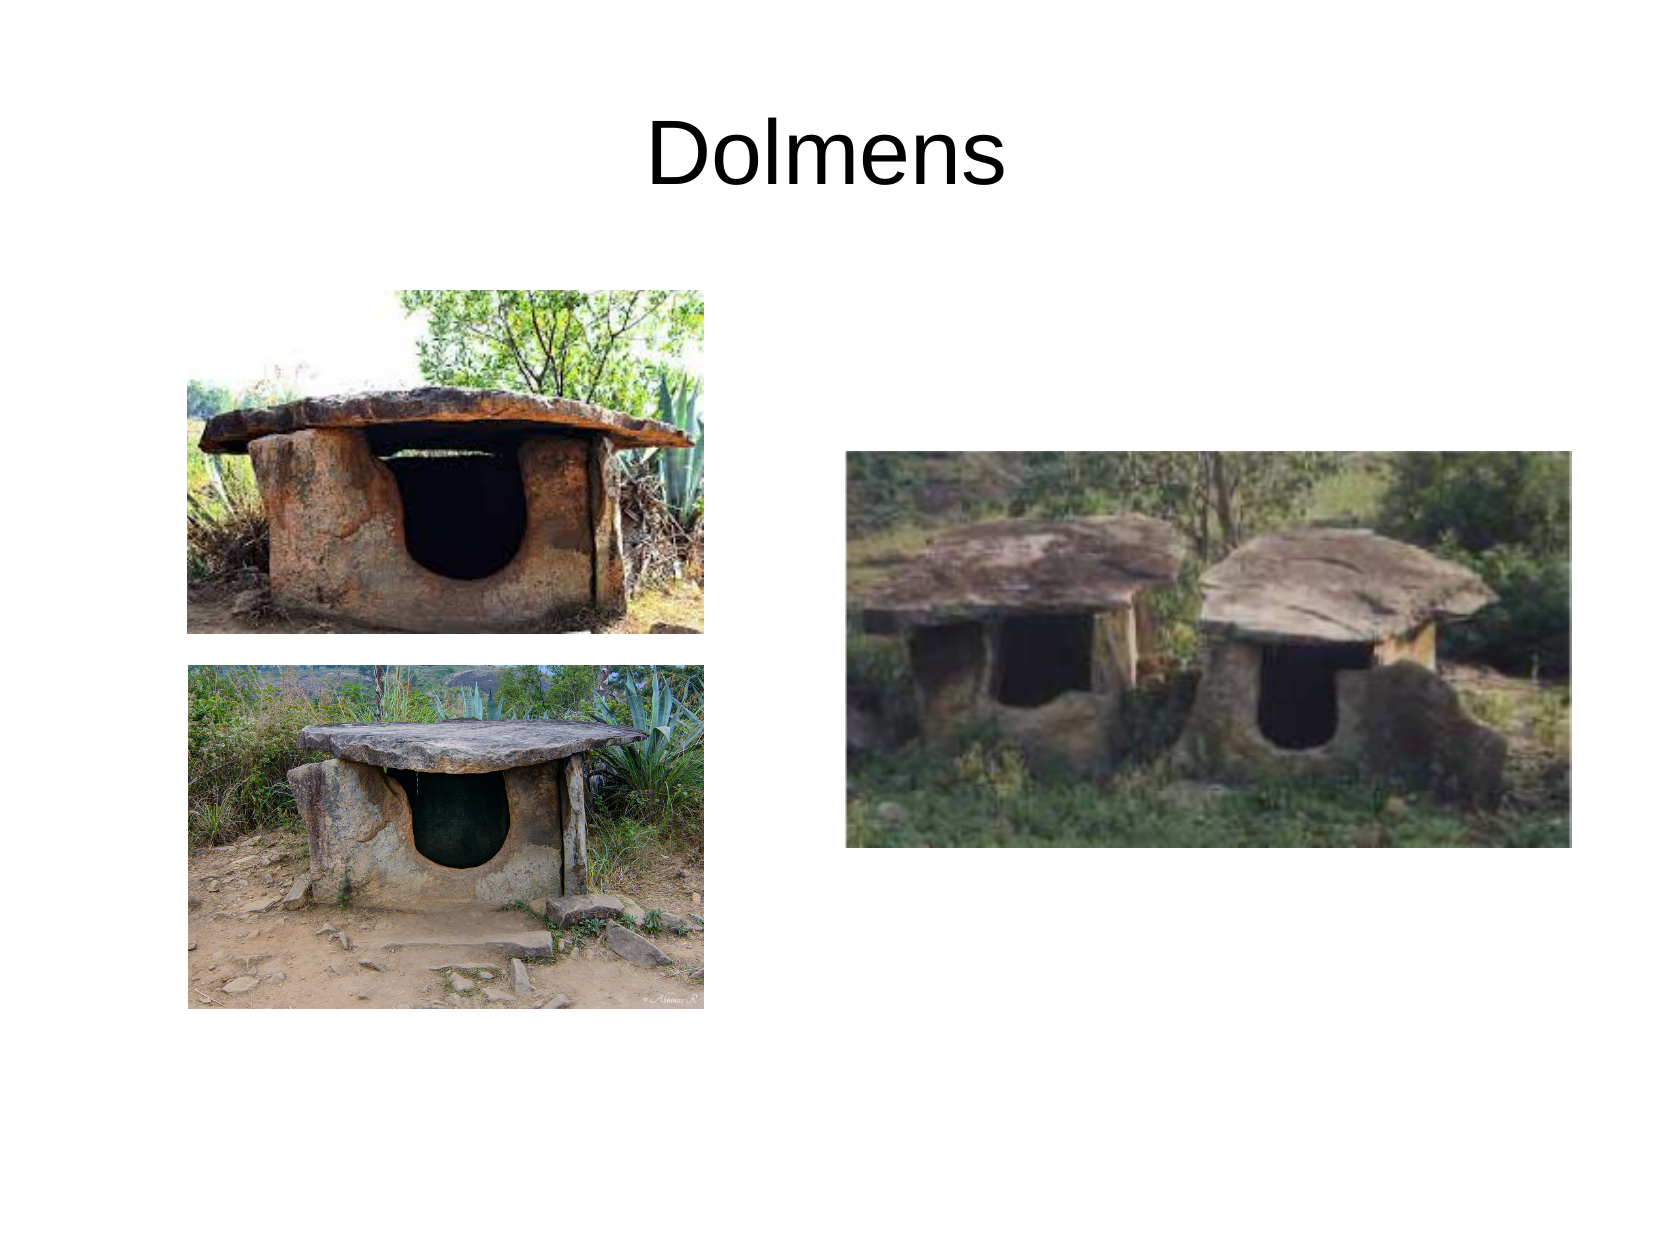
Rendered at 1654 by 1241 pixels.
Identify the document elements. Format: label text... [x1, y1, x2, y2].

title Dolmens [82, 49, 1571, 257]
picture [187, 290, 704, 634]
picture [188, 665, 704, 1009]
picture [845, 451, 1572, 848]
